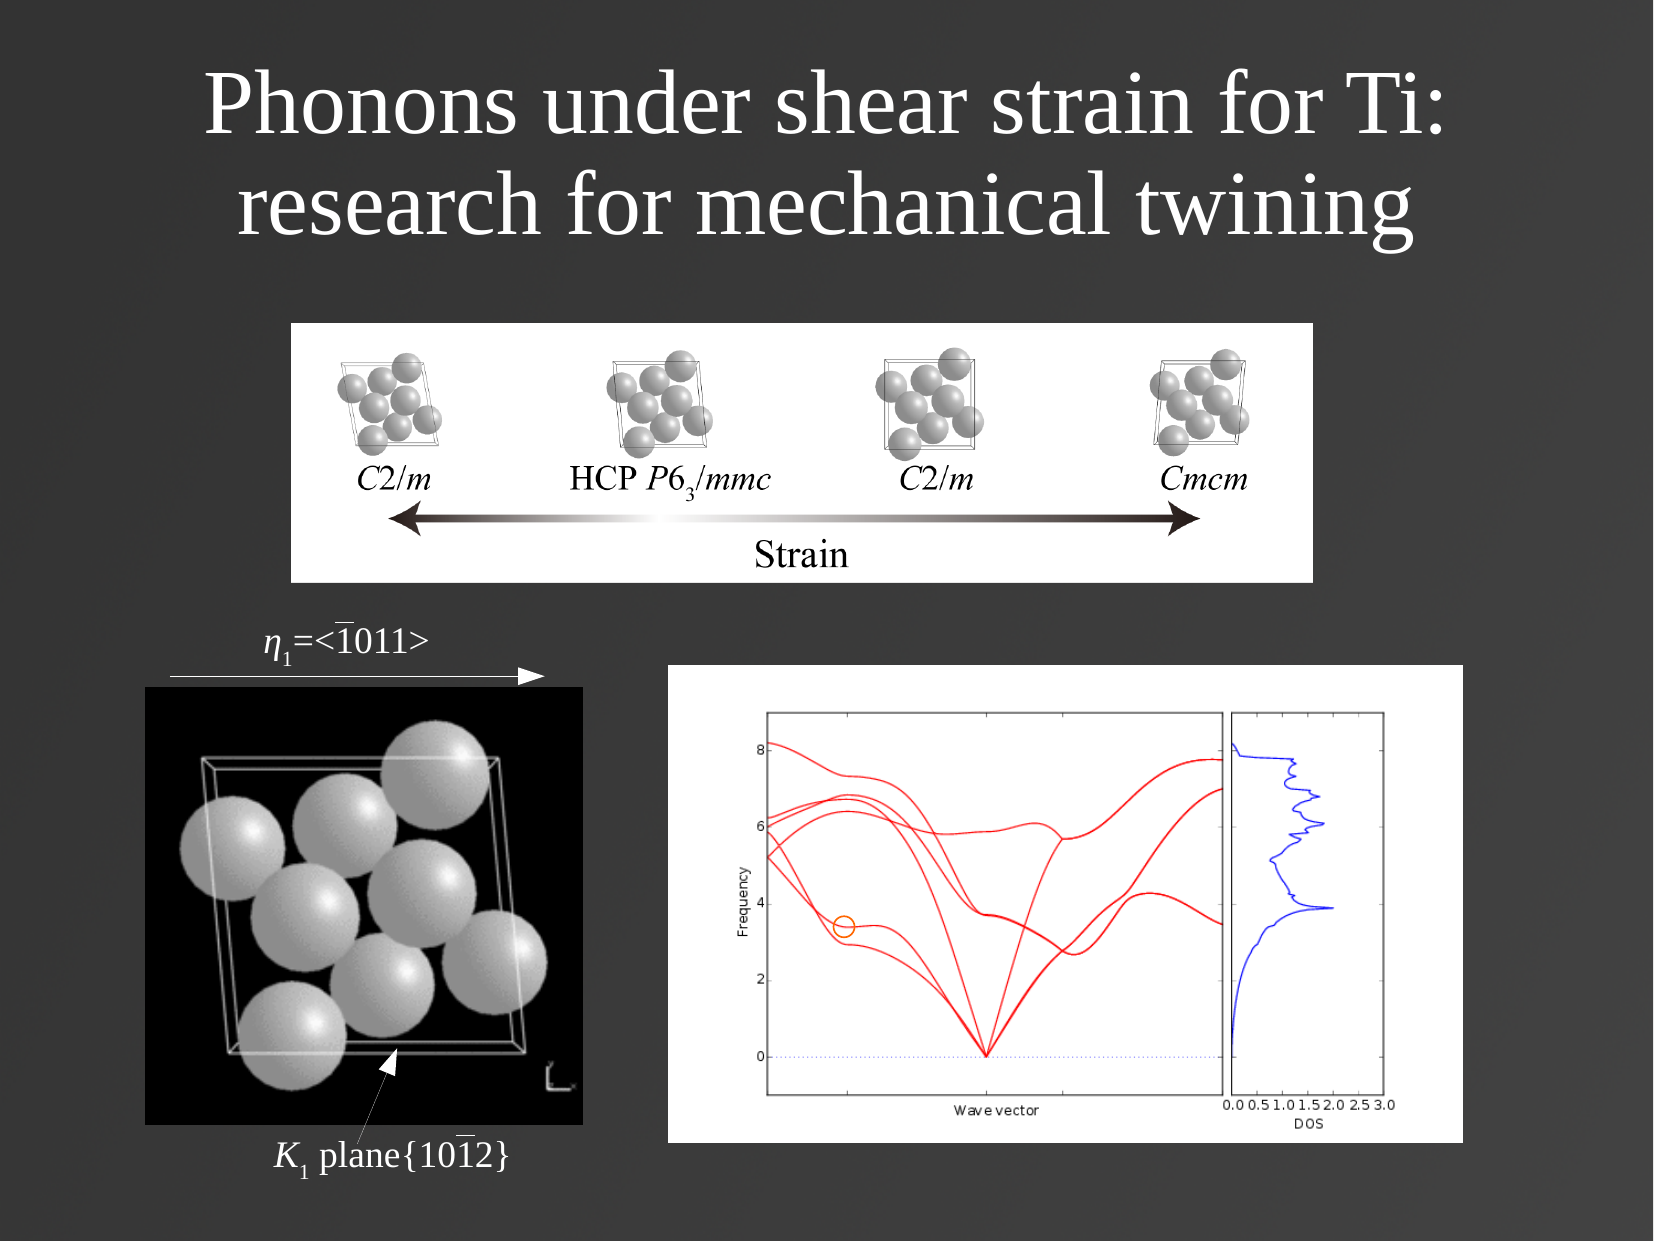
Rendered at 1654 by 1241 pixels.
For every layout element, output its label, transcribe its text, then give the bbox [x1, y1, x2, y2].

title Phonons under shear strain for Ti: research for mechanical twining [61, 51, 1594, 255]
picture [0, 0, 1654, 1241]
text_box K1 plane{1012} [259, 1126, 526, 1192]
text_box η1=<1011> [248, 612, 445, 676]
